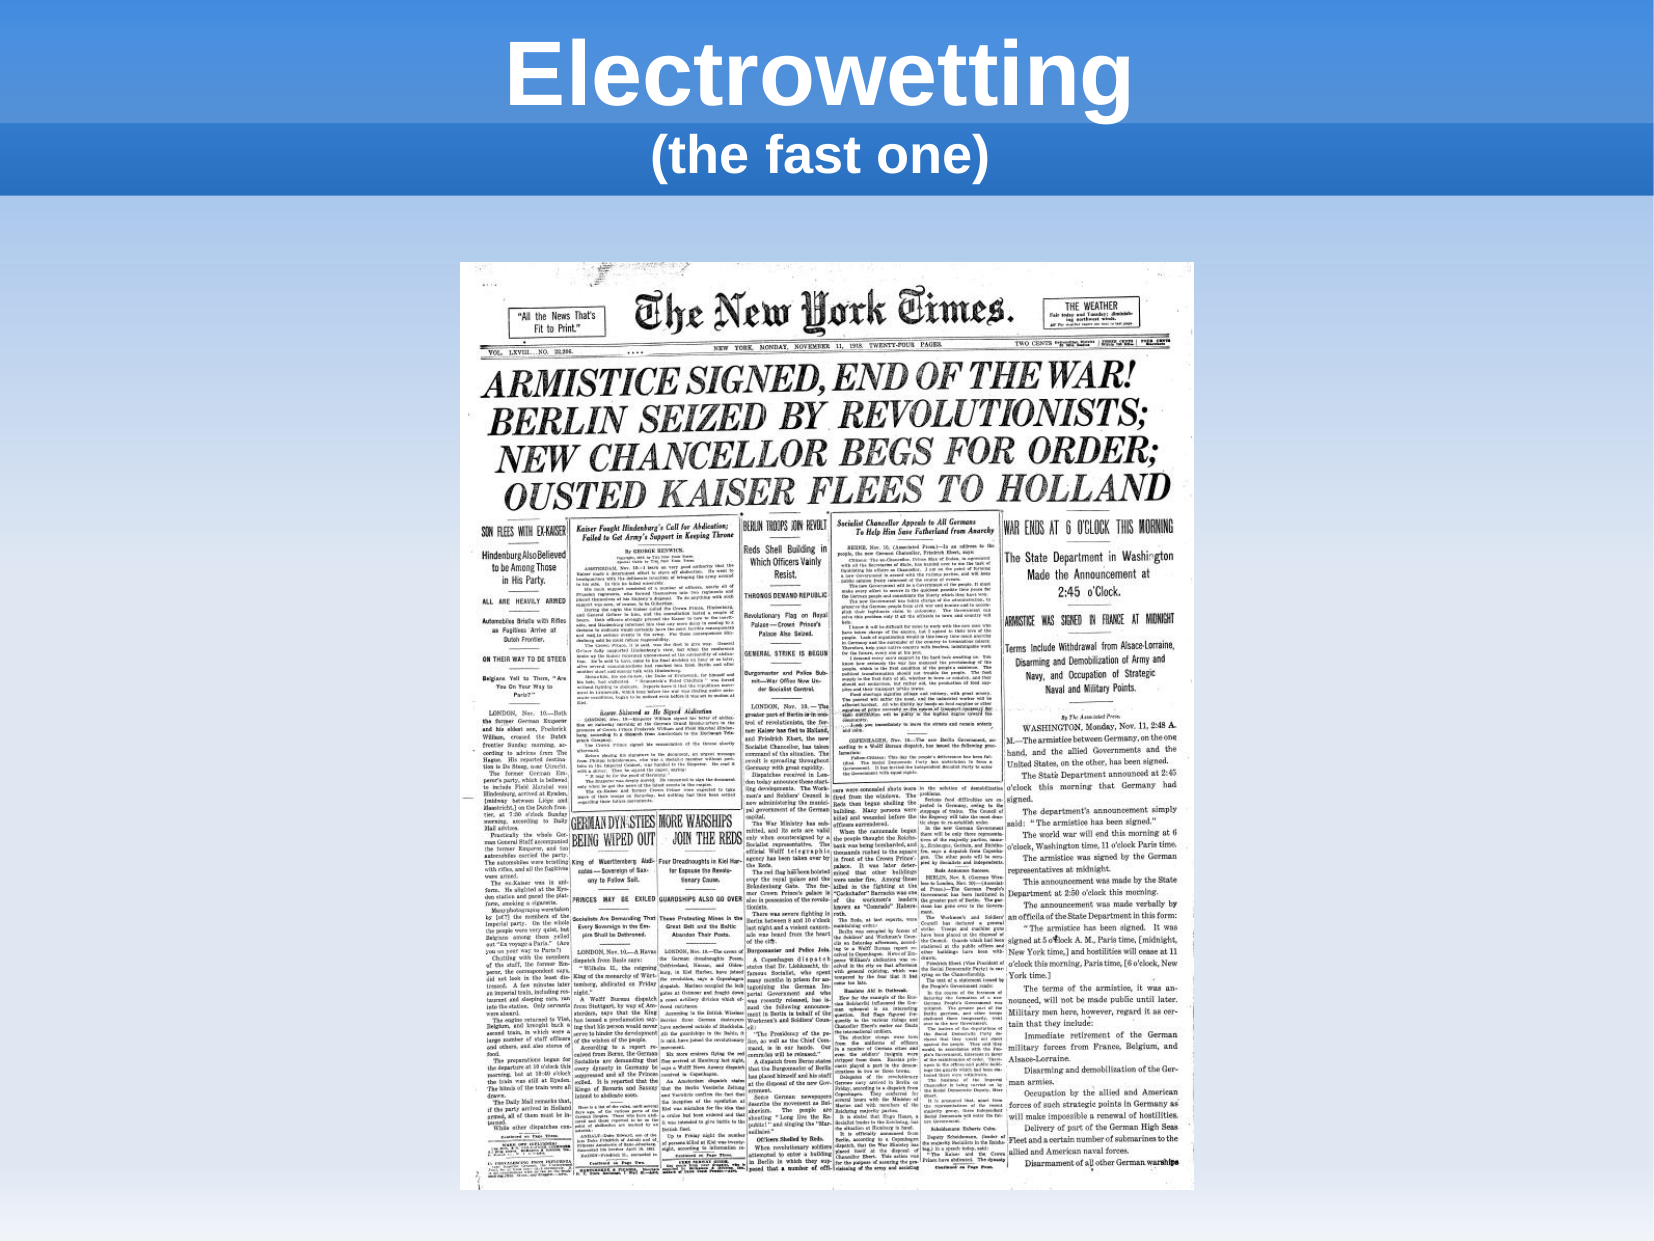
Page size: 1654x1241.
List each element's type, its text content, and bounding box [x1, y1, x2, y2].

picture [0, 0, 1654, 1241]
title Electrowetting (the fast one) [76, 7, 1565, 200]
